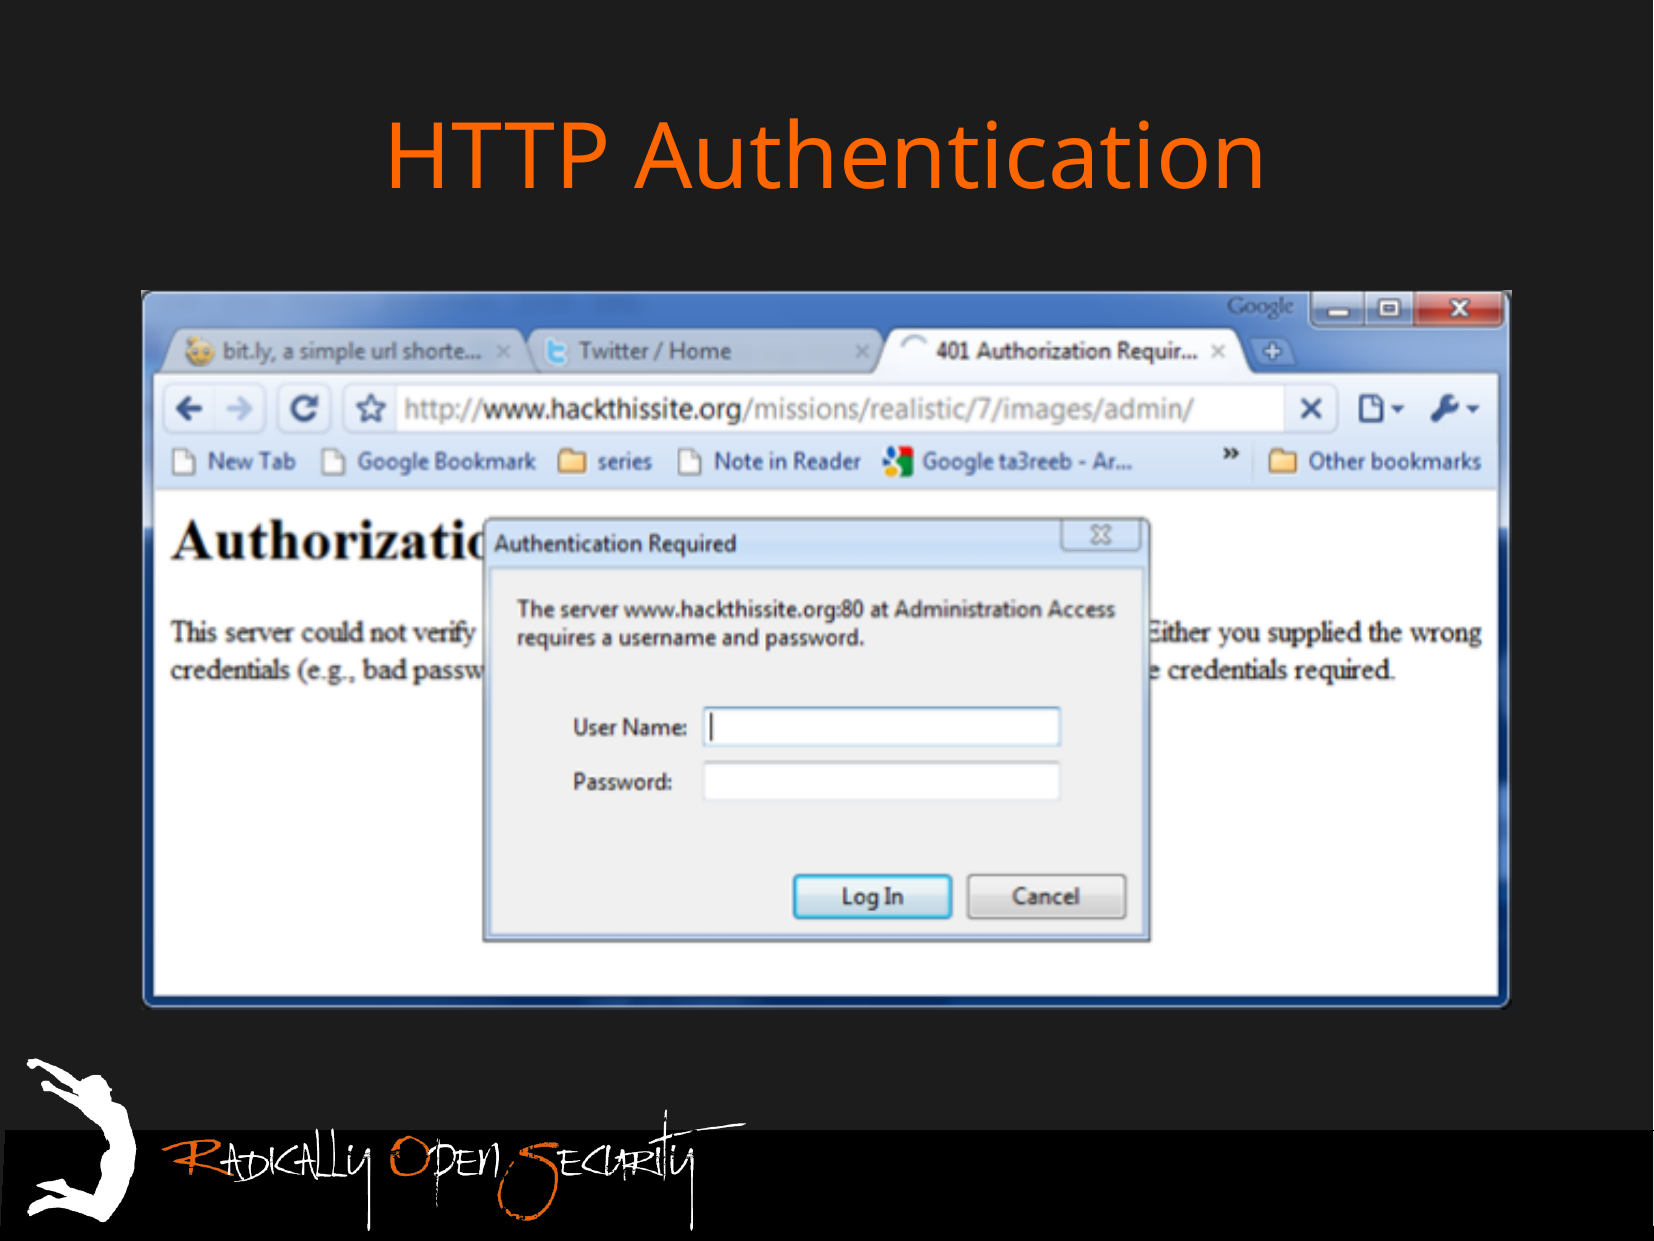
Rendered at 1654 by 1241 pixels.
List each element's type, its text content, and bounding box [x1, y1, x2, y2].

picture [0, 1022, 778, 1241]
picture [141, 290, 1512, 1010]
title HTTP Authentication [82, 49, 1571, 257]
